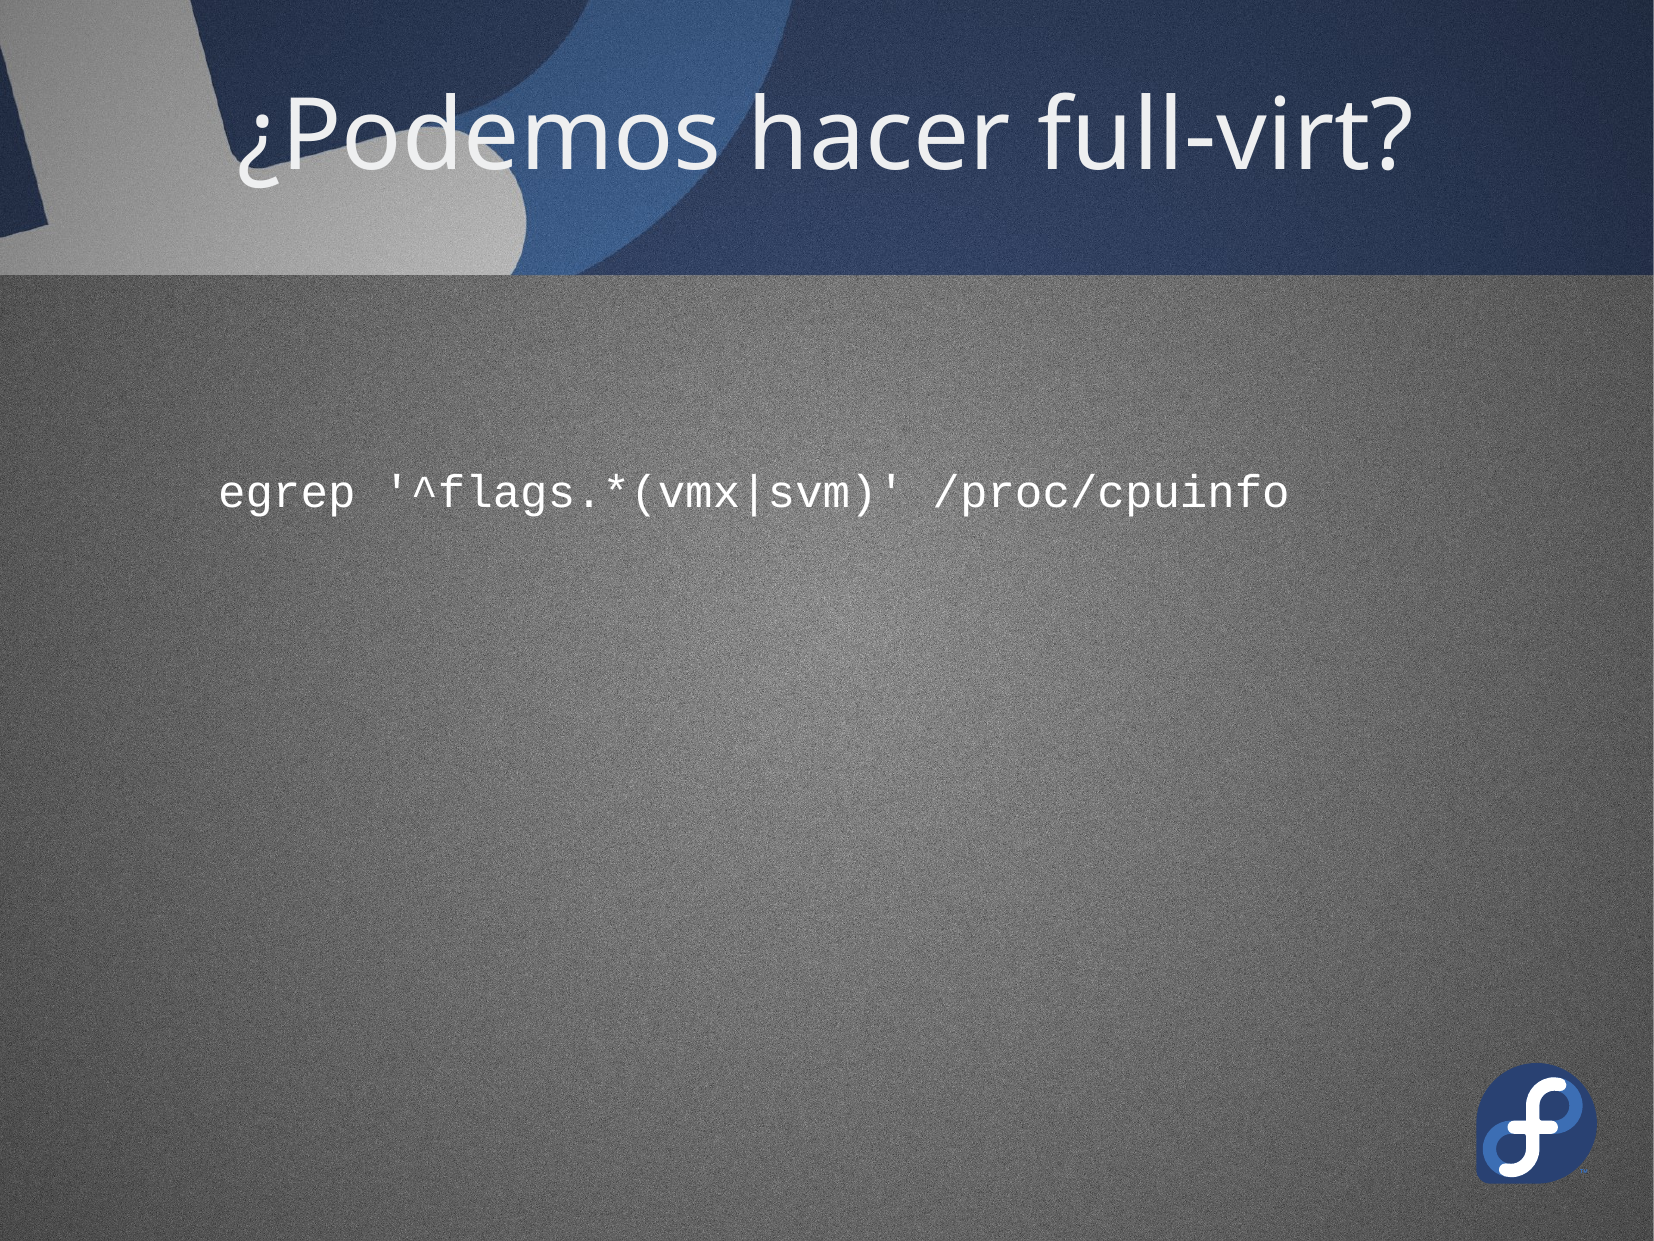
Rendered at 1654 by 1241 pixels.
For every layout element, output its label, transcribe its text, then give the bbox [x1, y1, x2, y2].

picture [0, 0, 1654, 1241]
text_box ¿Podemos hacer full-virt? [88, 29, 1565, 237]
text_box egrep '^flags.*(vmx|svm)' /proc/cpuinfo [203, 401, 1430, 1170]
